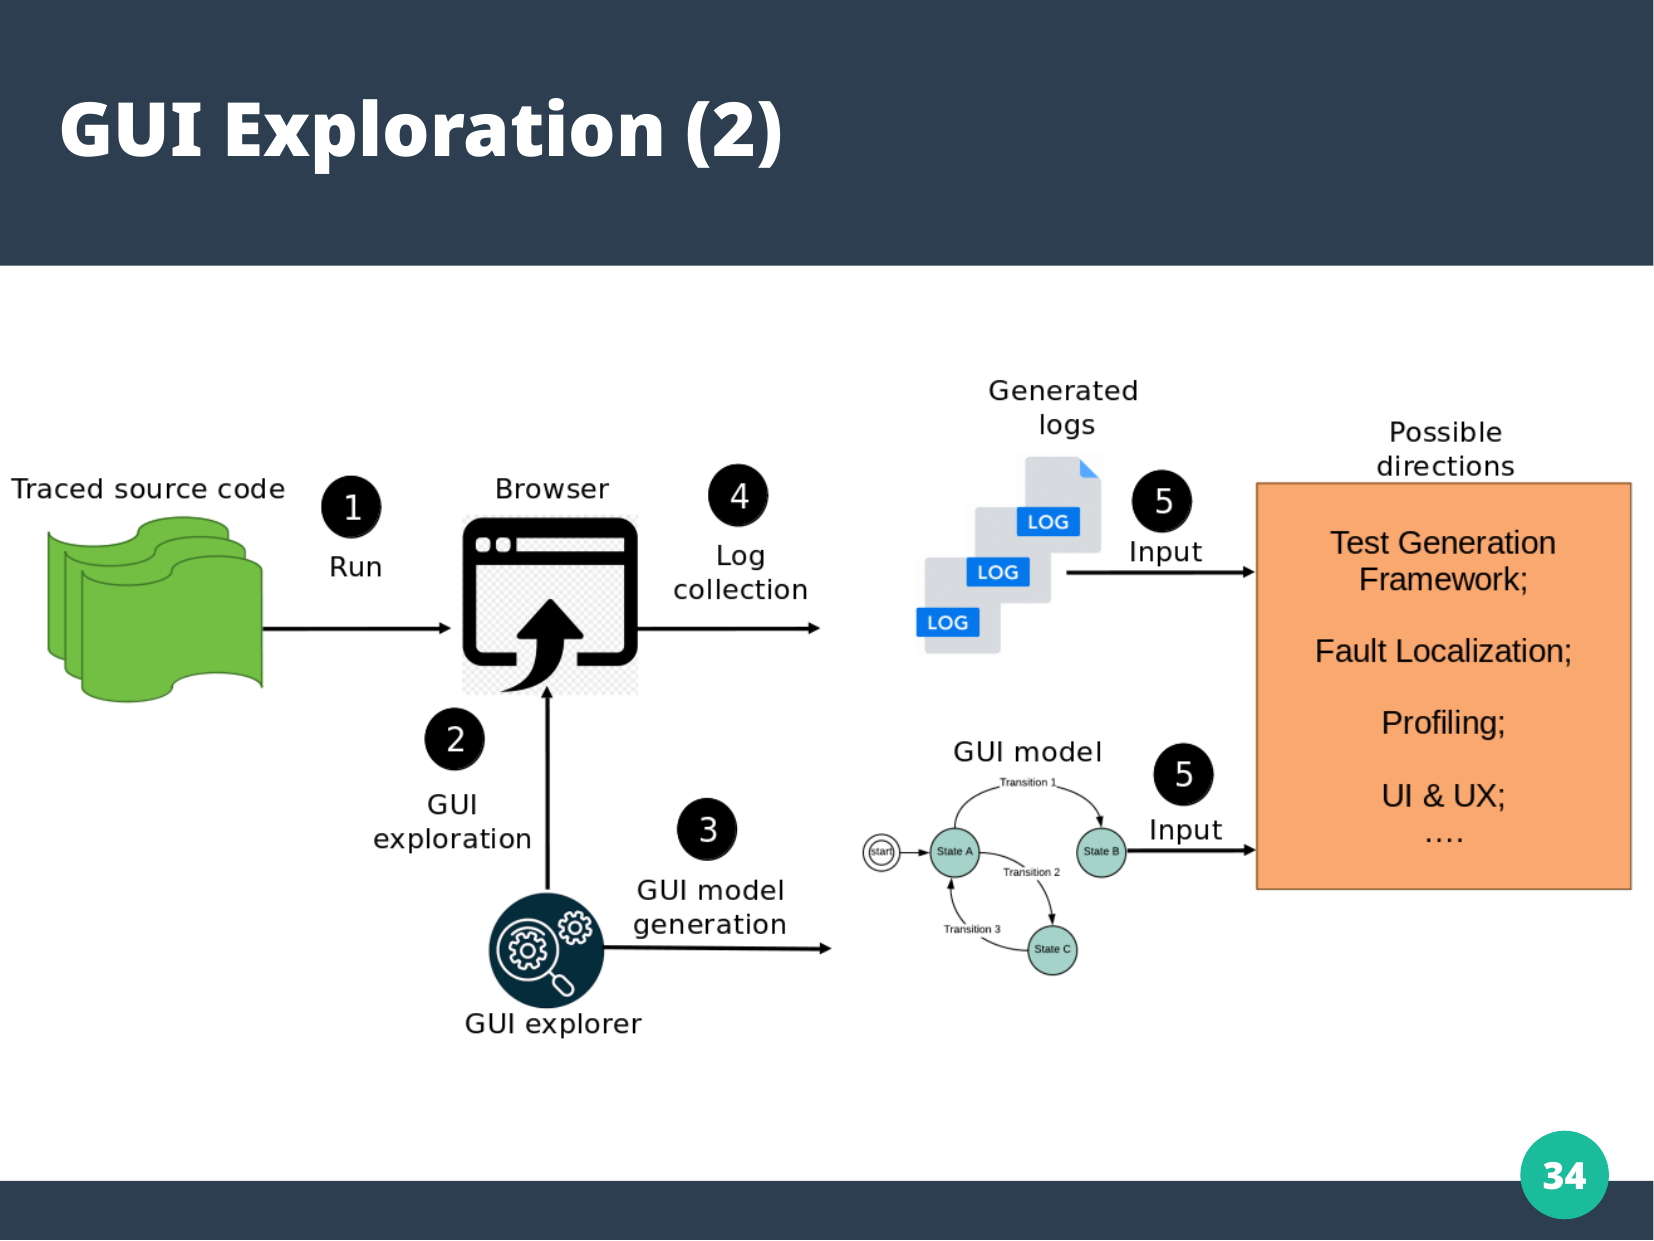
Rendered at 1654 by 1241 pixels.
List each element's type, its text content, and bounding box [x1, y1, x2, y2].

picture [0, 355, 1654, 1046]
title GUI Exploration (2) [58, 49, 1595, 207]
